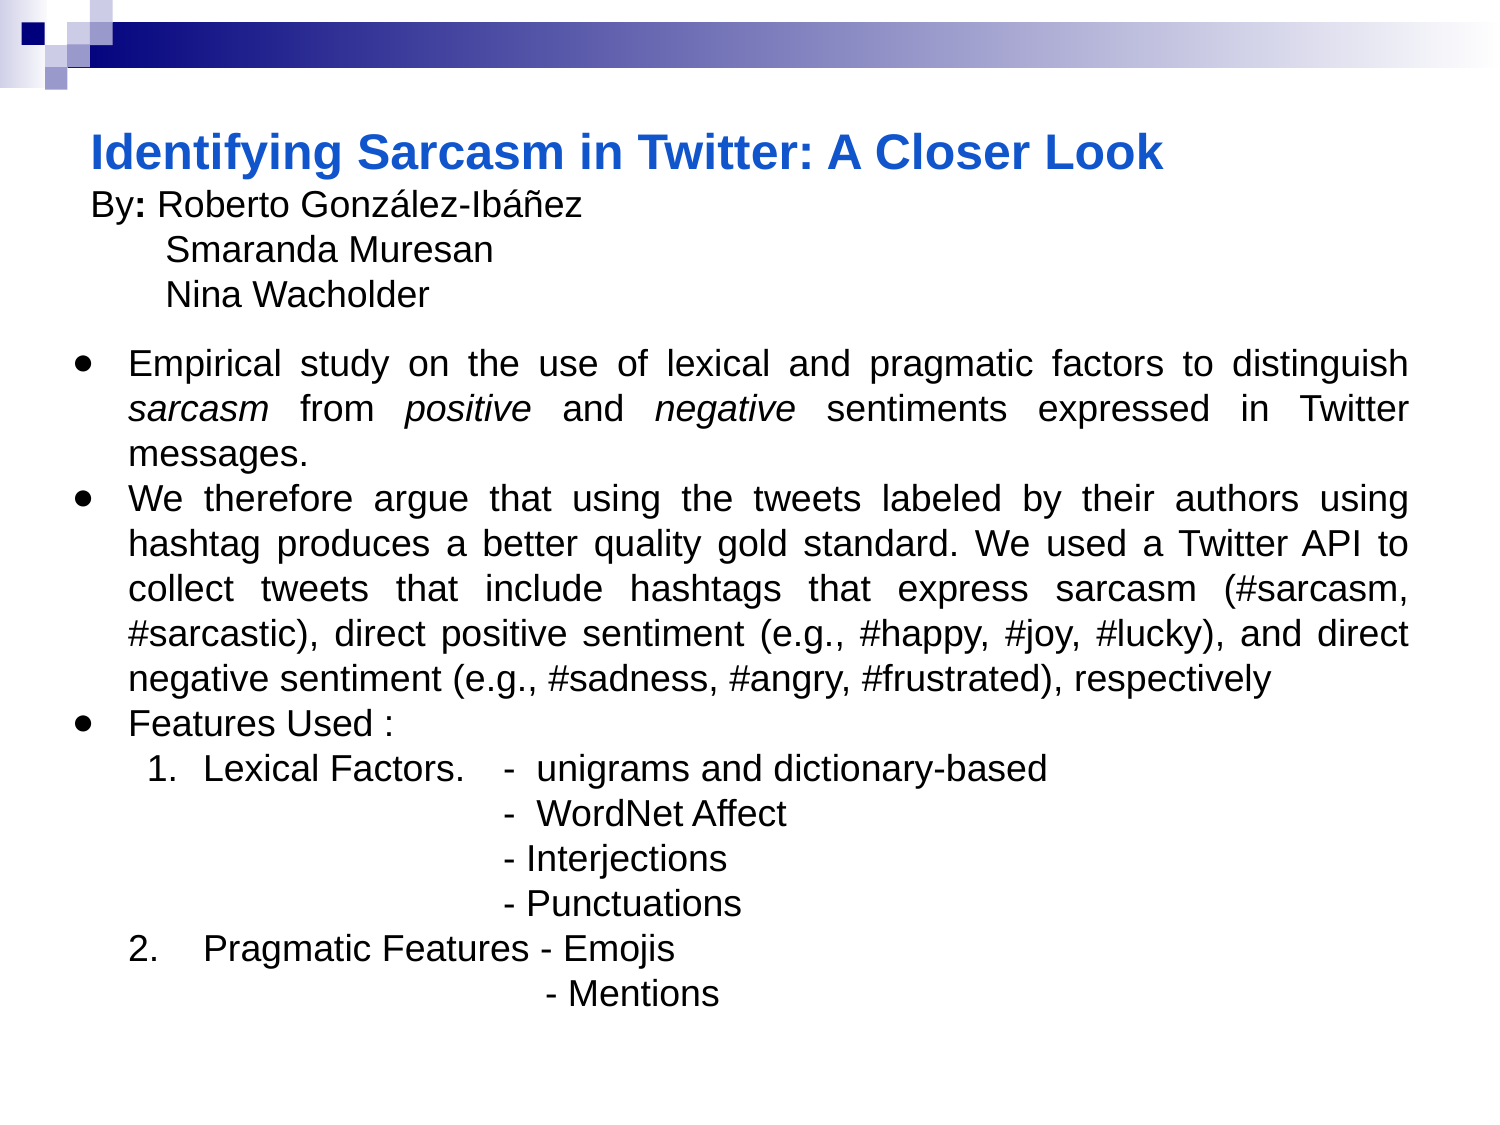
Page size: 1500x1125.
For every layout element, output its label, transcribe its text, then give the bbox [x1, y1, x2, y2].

text_box Empirical study on the use of lexical and pragmatic factors to distinguish sarcasm from positive and negative sentiments expressed in Twitter messages. We therefore argue that using the tweets labeled by their authors using hashtag produces a better quality gold standard. We used a Twitter API to collect tweets that include hashtags that express sarcasm (#sarcasm, #sarcastic), direct positive sentiment (e.g., #happy, #joy, #lucky), and direct negative sentiment (e.g., #sadness, #angry, #frustrated), respectively Features Used : Lexical Factors. - unigrams and dictionary-based - WordNet Affect - Interjections - Punctuations 2. Pragmatic Features - Emojis - Mentions [38, 324, 1425, 1097]
text_box Identifying Sarcasm in Twitter: A Closer Look By: Roberto González-Ibáñez Smaranda Muresan Nina Wacholder [75, 109, 1425, 324]
